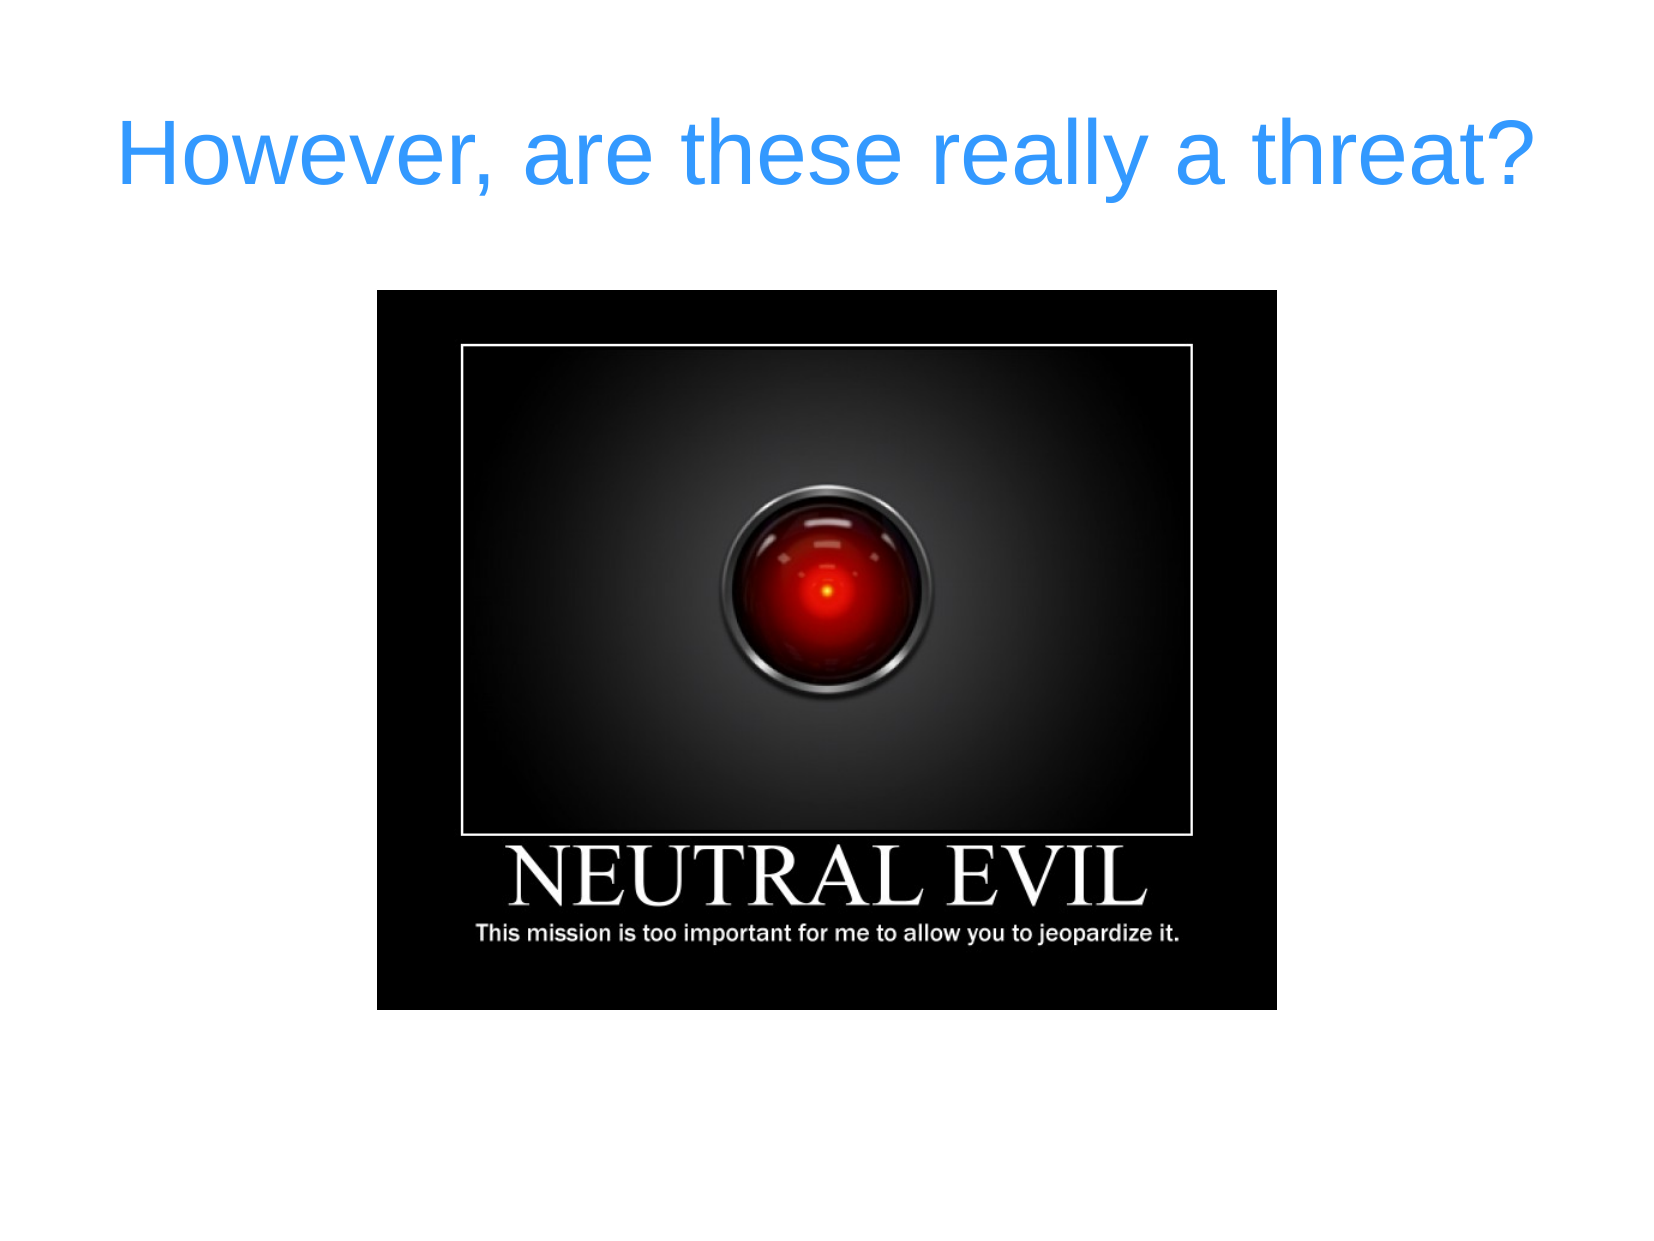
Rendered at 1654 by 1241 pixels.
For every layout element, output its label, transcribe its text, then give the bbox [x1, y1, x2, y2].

title However, are these really a threat? [82, 49, 1571, 257]
picture [377, 290, 1277, 1010]
